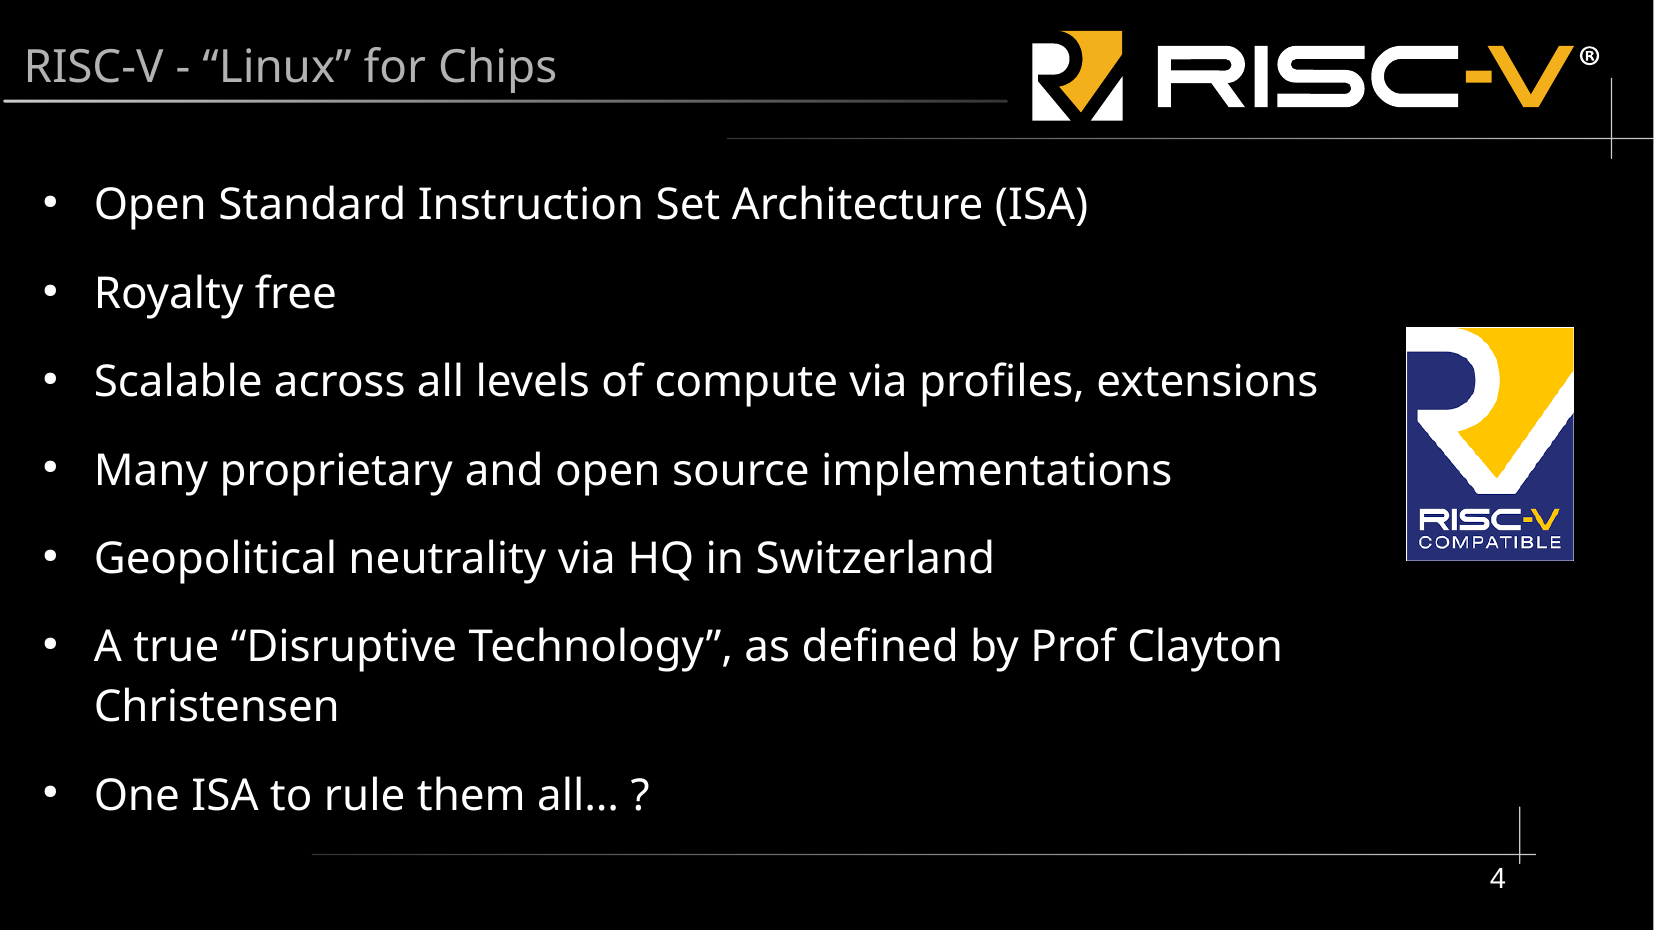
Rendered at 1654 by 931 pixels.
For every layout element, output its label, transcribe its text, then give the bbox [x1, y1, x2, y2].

picture [1406, 327, 1574, 561]
picture [1029, 25, 1602, 127]
list Open Standard Instruction Set Architecture (ISA) Royalty free Scalable across all levels of compute via profiles, extensions Many proprietary and open source implementations Geopolitical neutrality via HQ in Switzerland A true “Disruptive Technology”, as defined by Prof Clayton Christensen One ISA to rule them all… ? [25, 173, 1514, 826]
title RISC-V - “Linux” for Chips [23, 11, 1589, 119]
